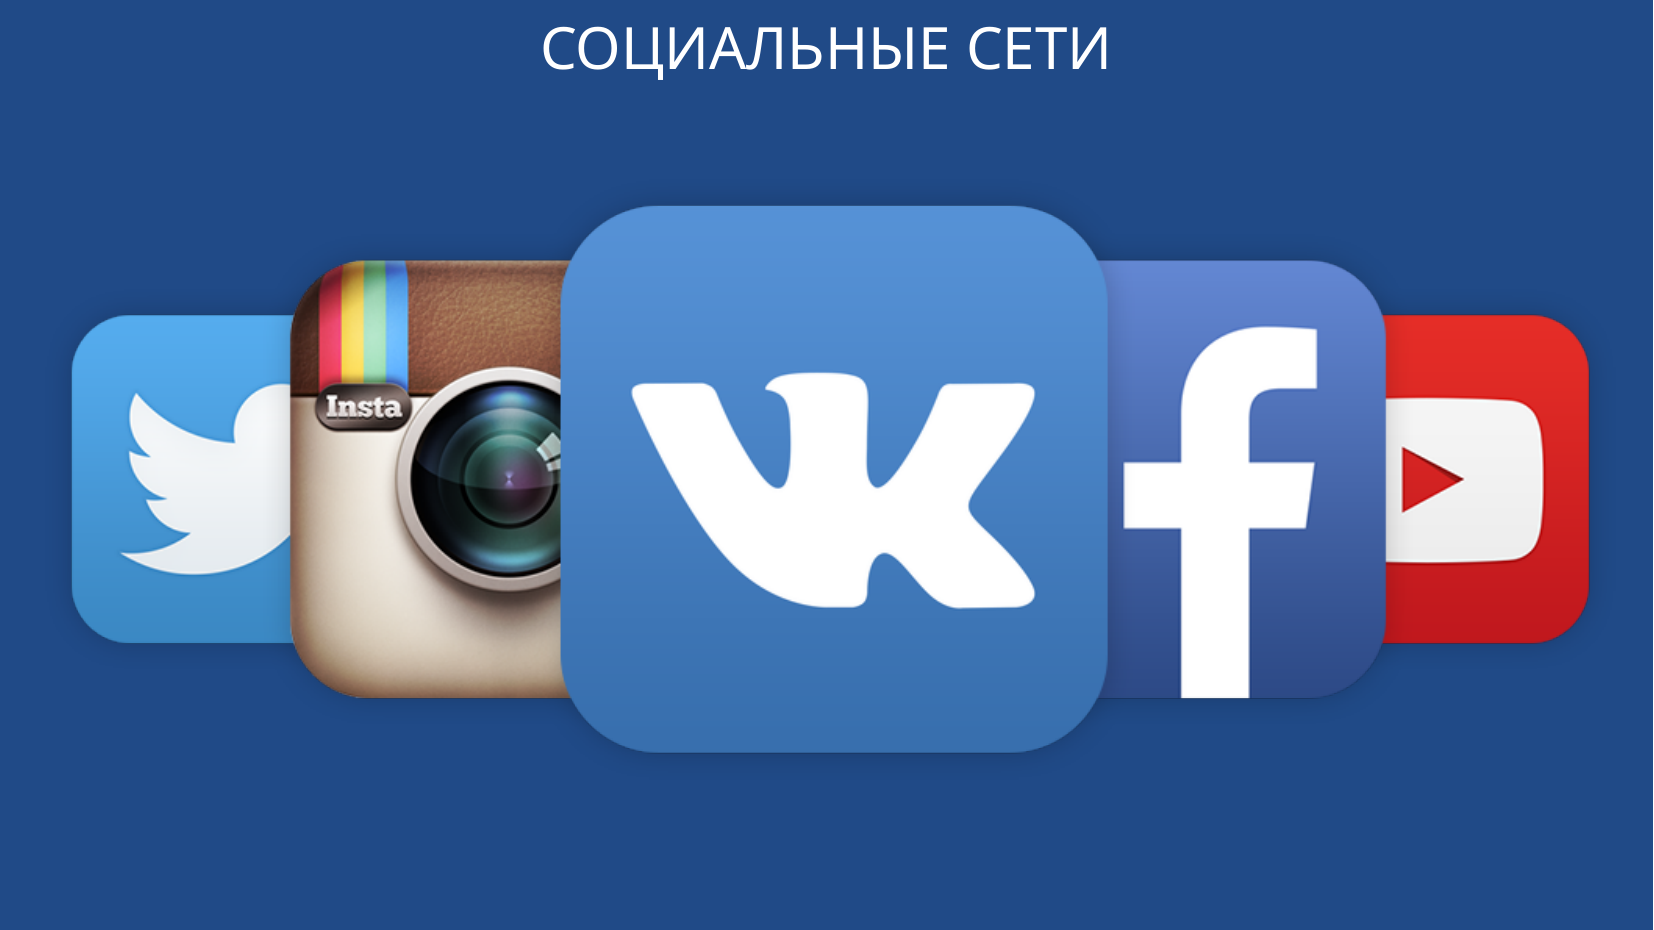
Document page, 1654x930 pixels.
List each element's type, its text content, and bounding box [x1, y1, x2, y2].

picture [45, 179, 1616, 781]
text_box СОЦИАЛЬНЫЕ СЕТИ [0, 0, 1653, 81]
